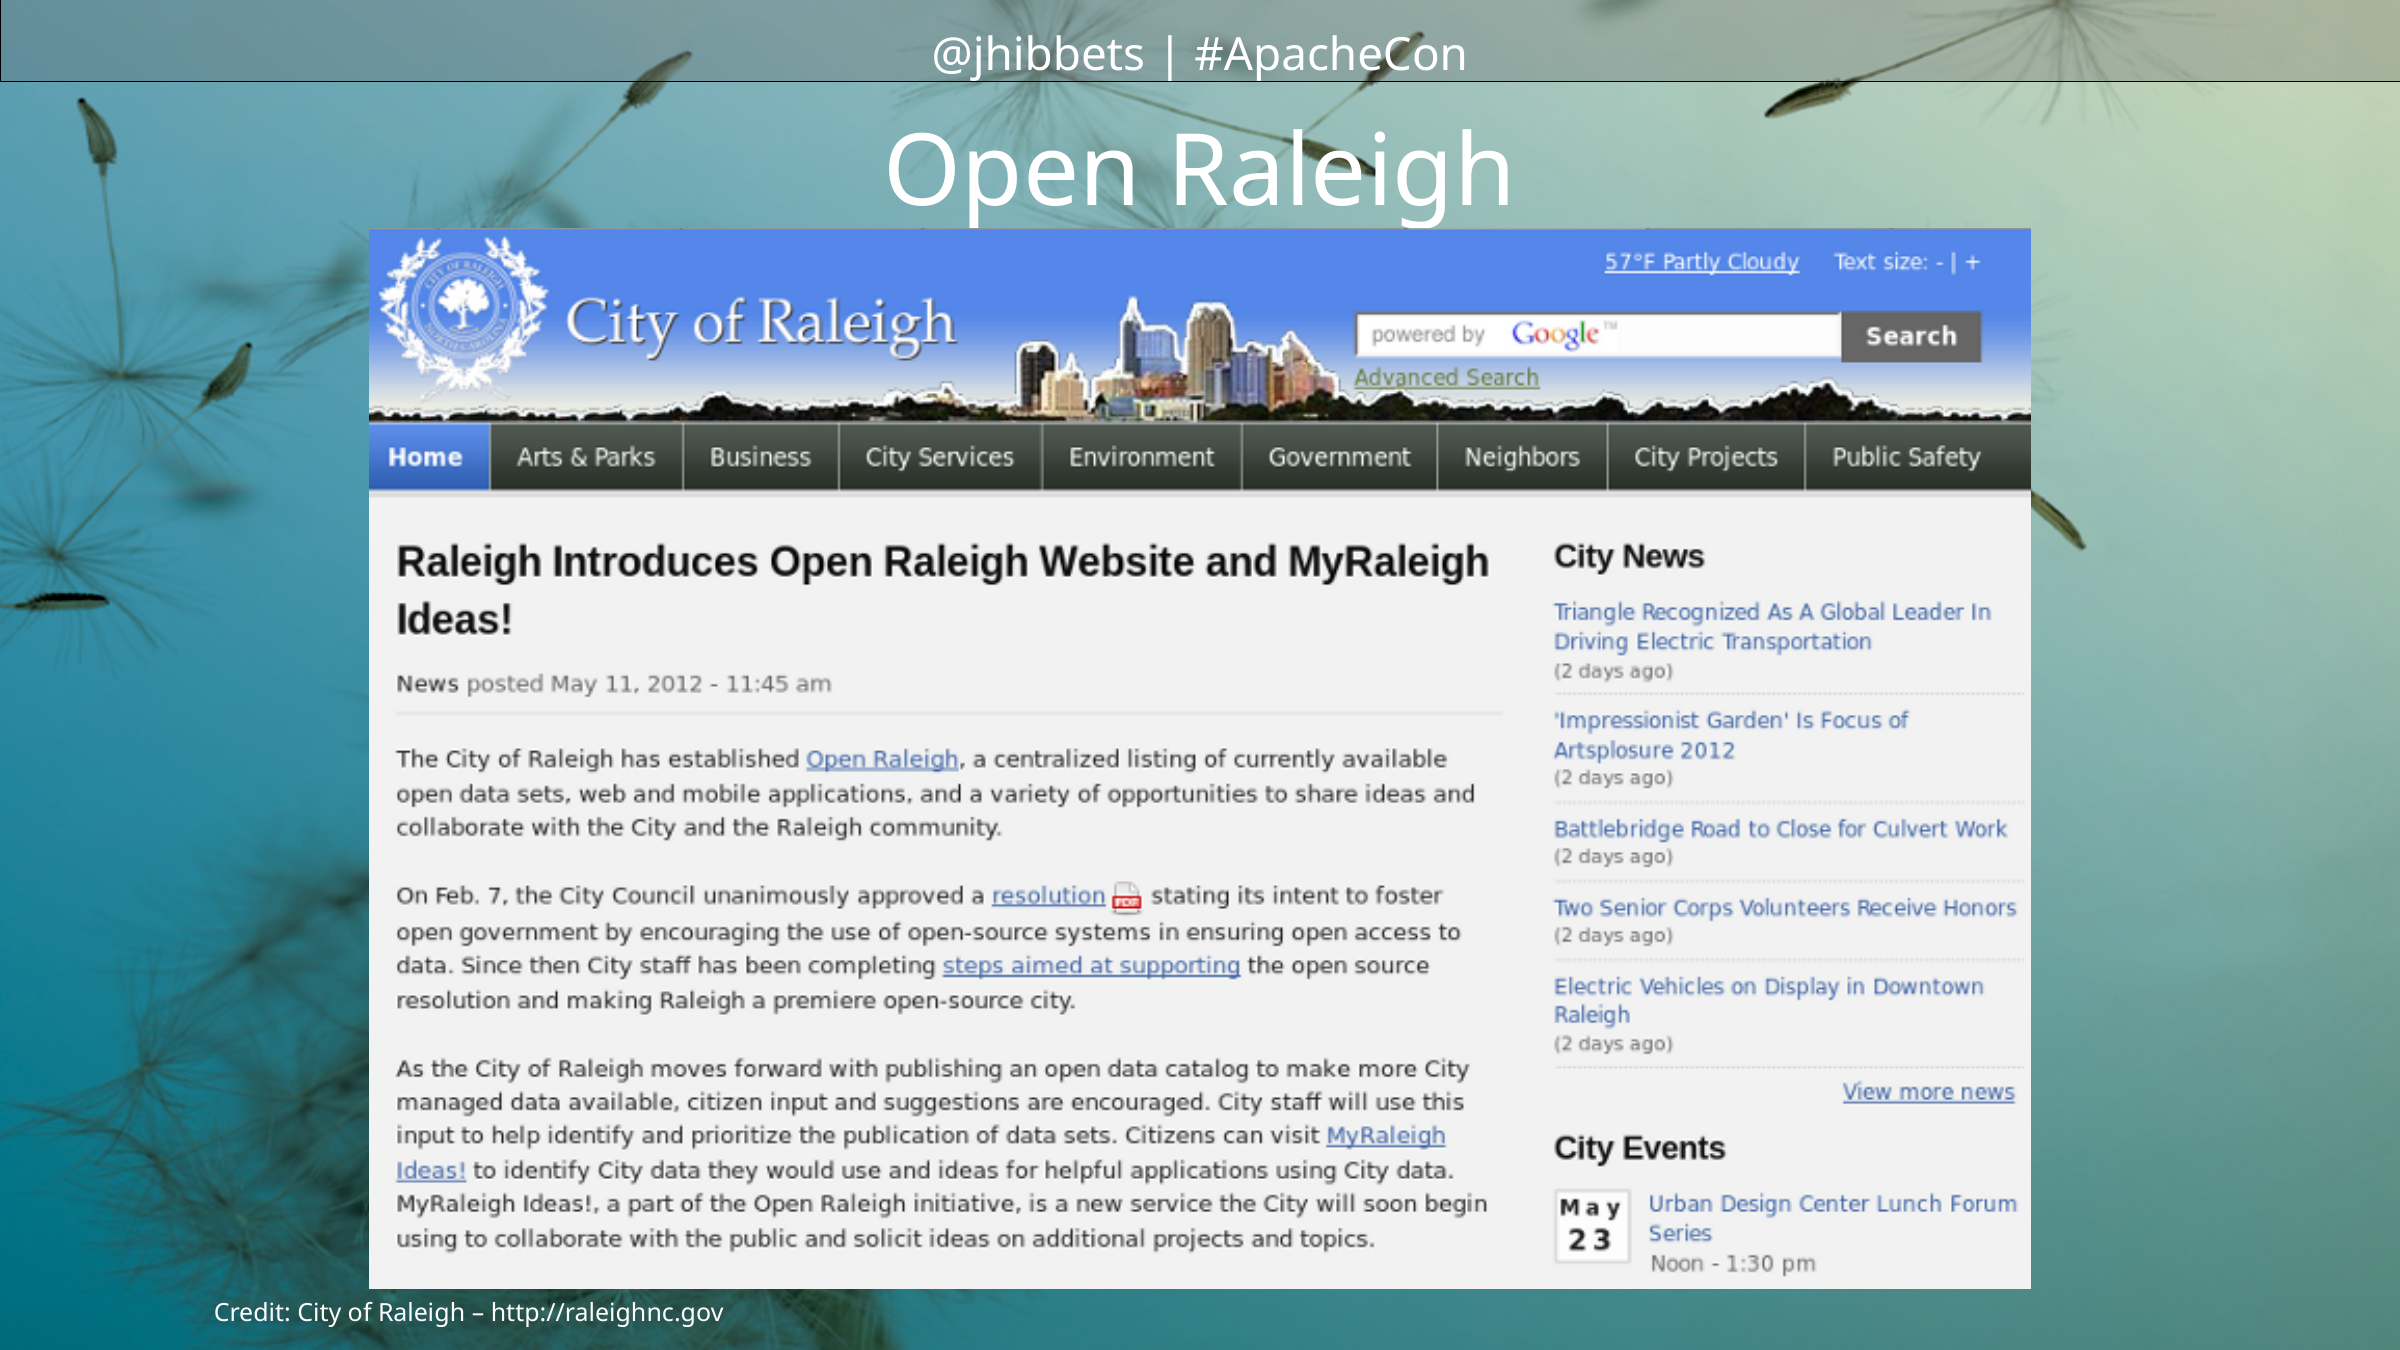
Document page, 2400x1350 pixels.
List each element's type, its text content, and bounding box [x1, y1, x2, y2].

text_box Credit: City of Raleigh – http://raleighnc.gov [199, 1287, 1001, 1334]
title Open Raleigh [120, 53, 2281, 280]
picture [0, 82, 2400, 1350]
